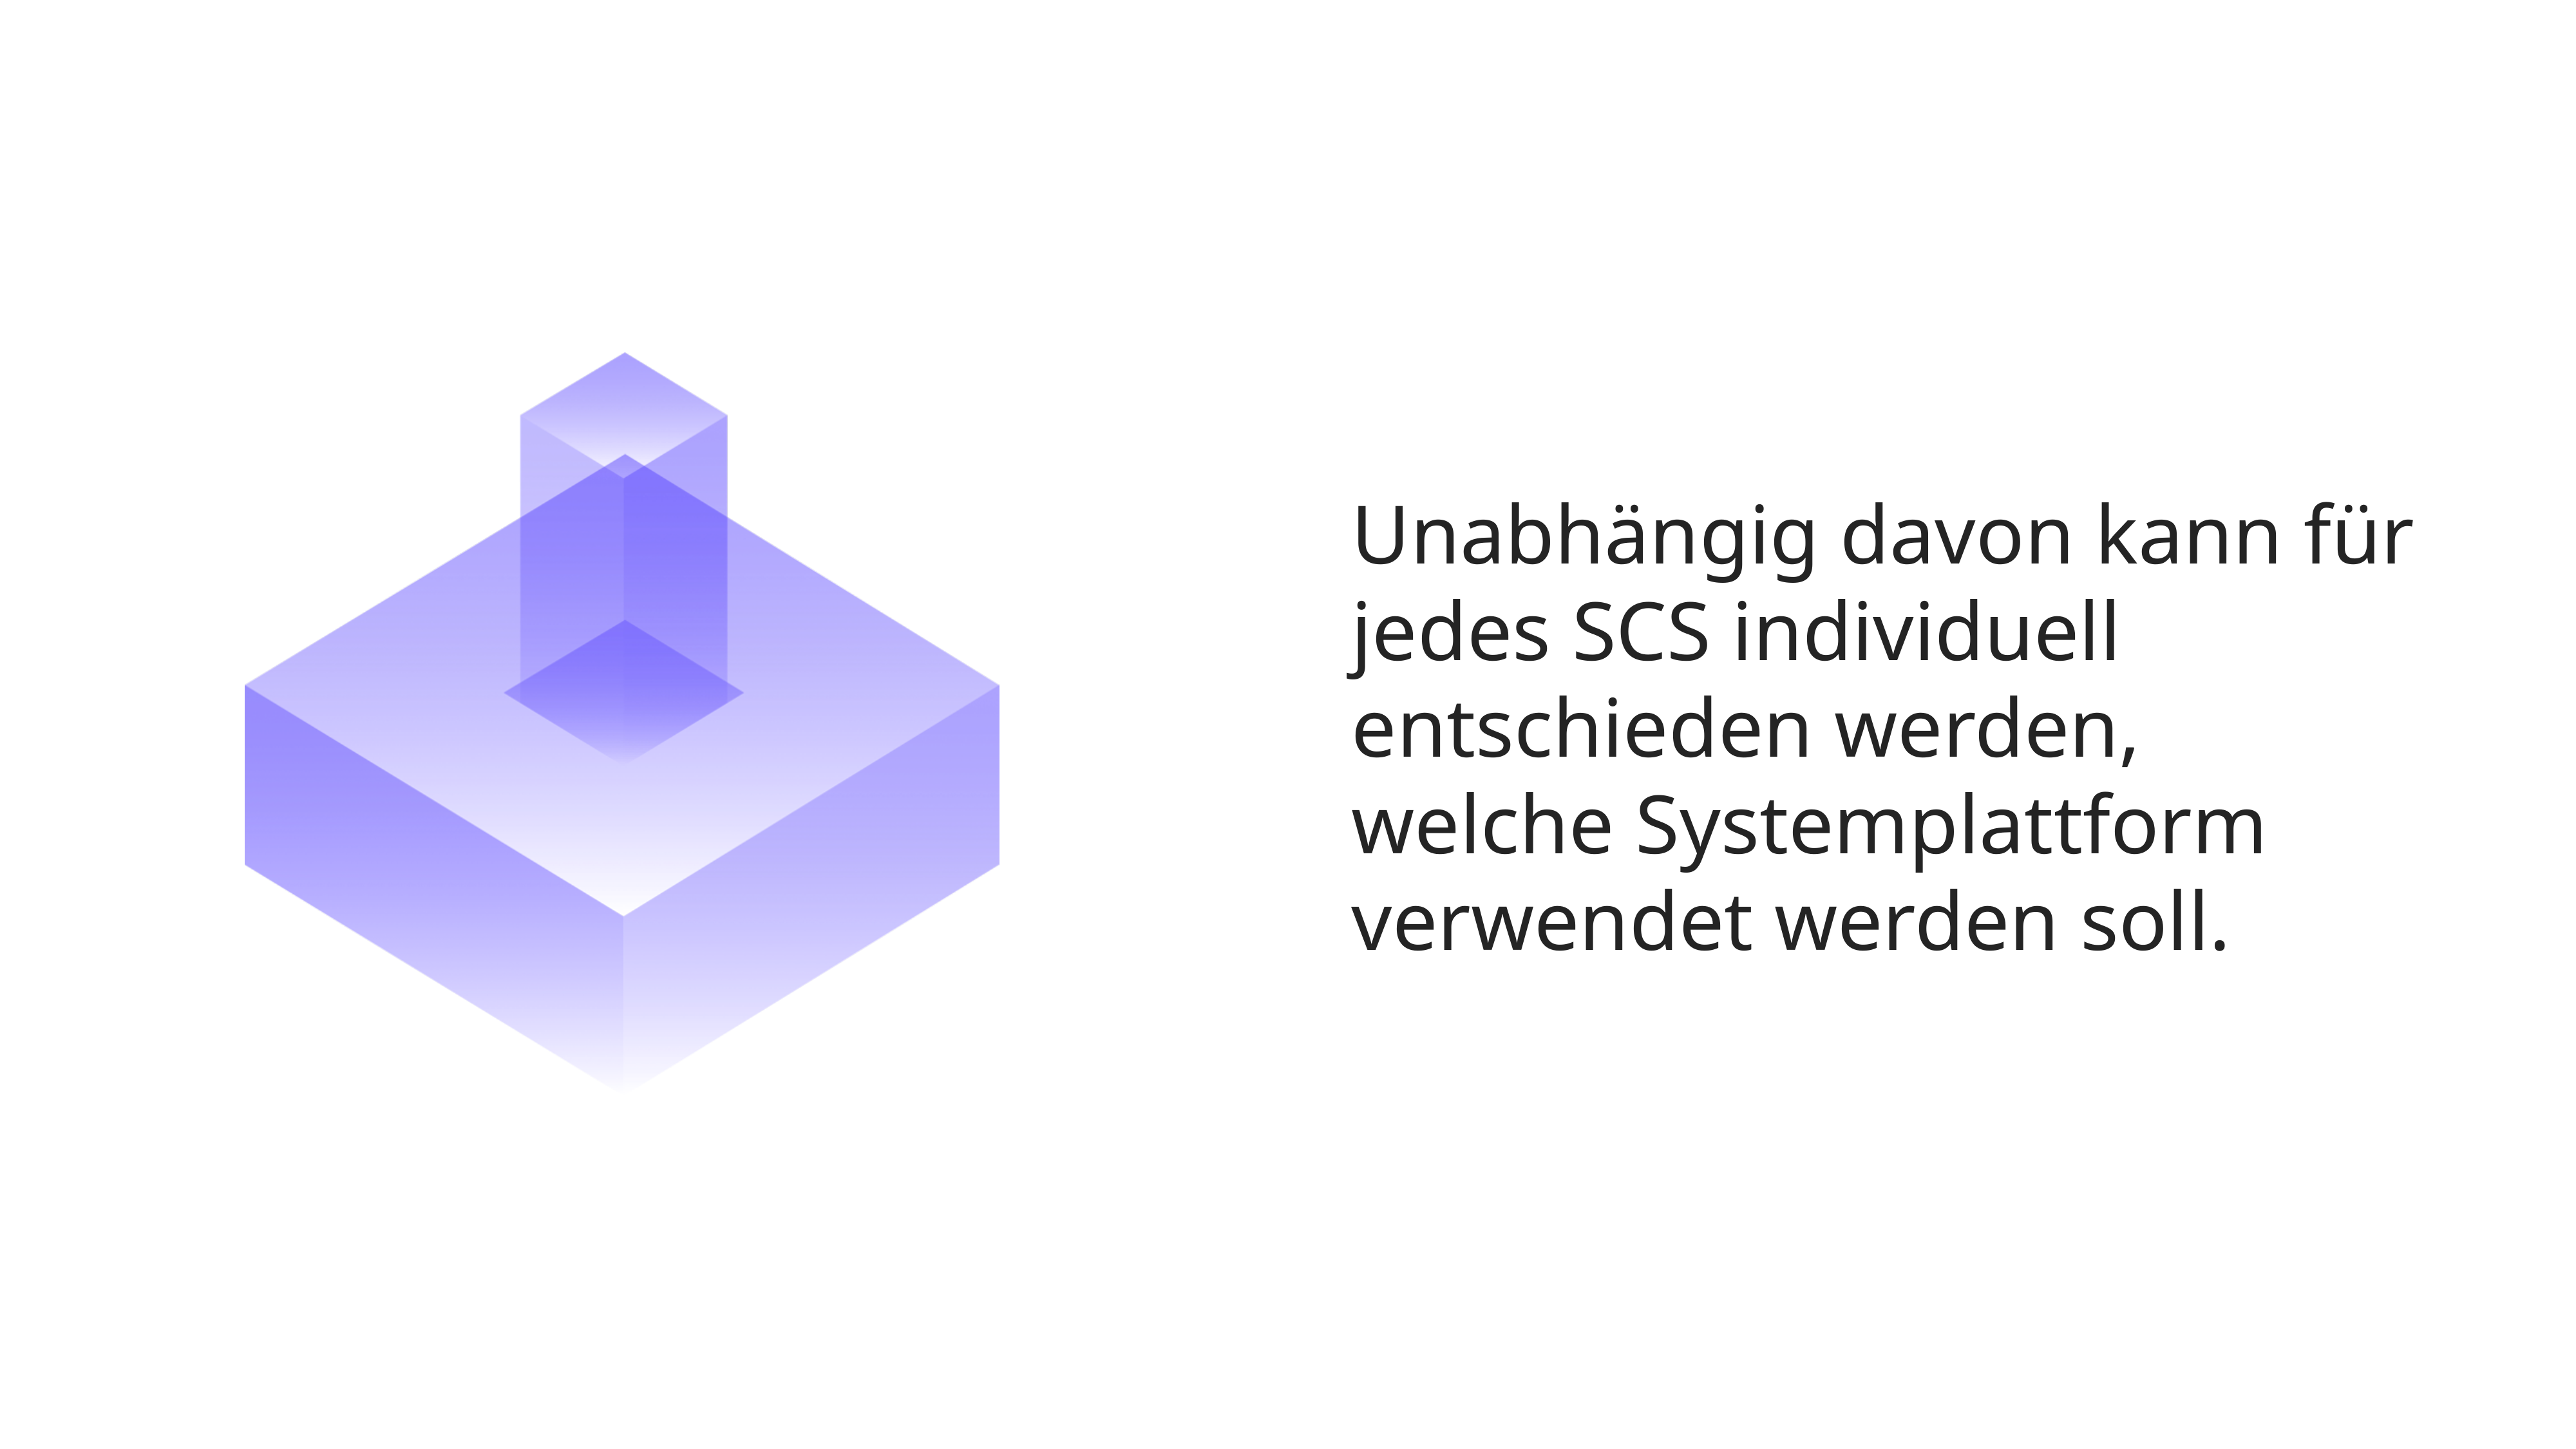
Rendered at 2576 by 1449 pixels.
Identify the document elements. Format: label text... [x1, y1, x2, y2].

list Unabhängig davon kann für jedes SCS individuell entschieden werden, welche Systemplattform verwendet werden soll. [1351, 127, 2423, 1322]
picture [245, 352, 999, 1097]
